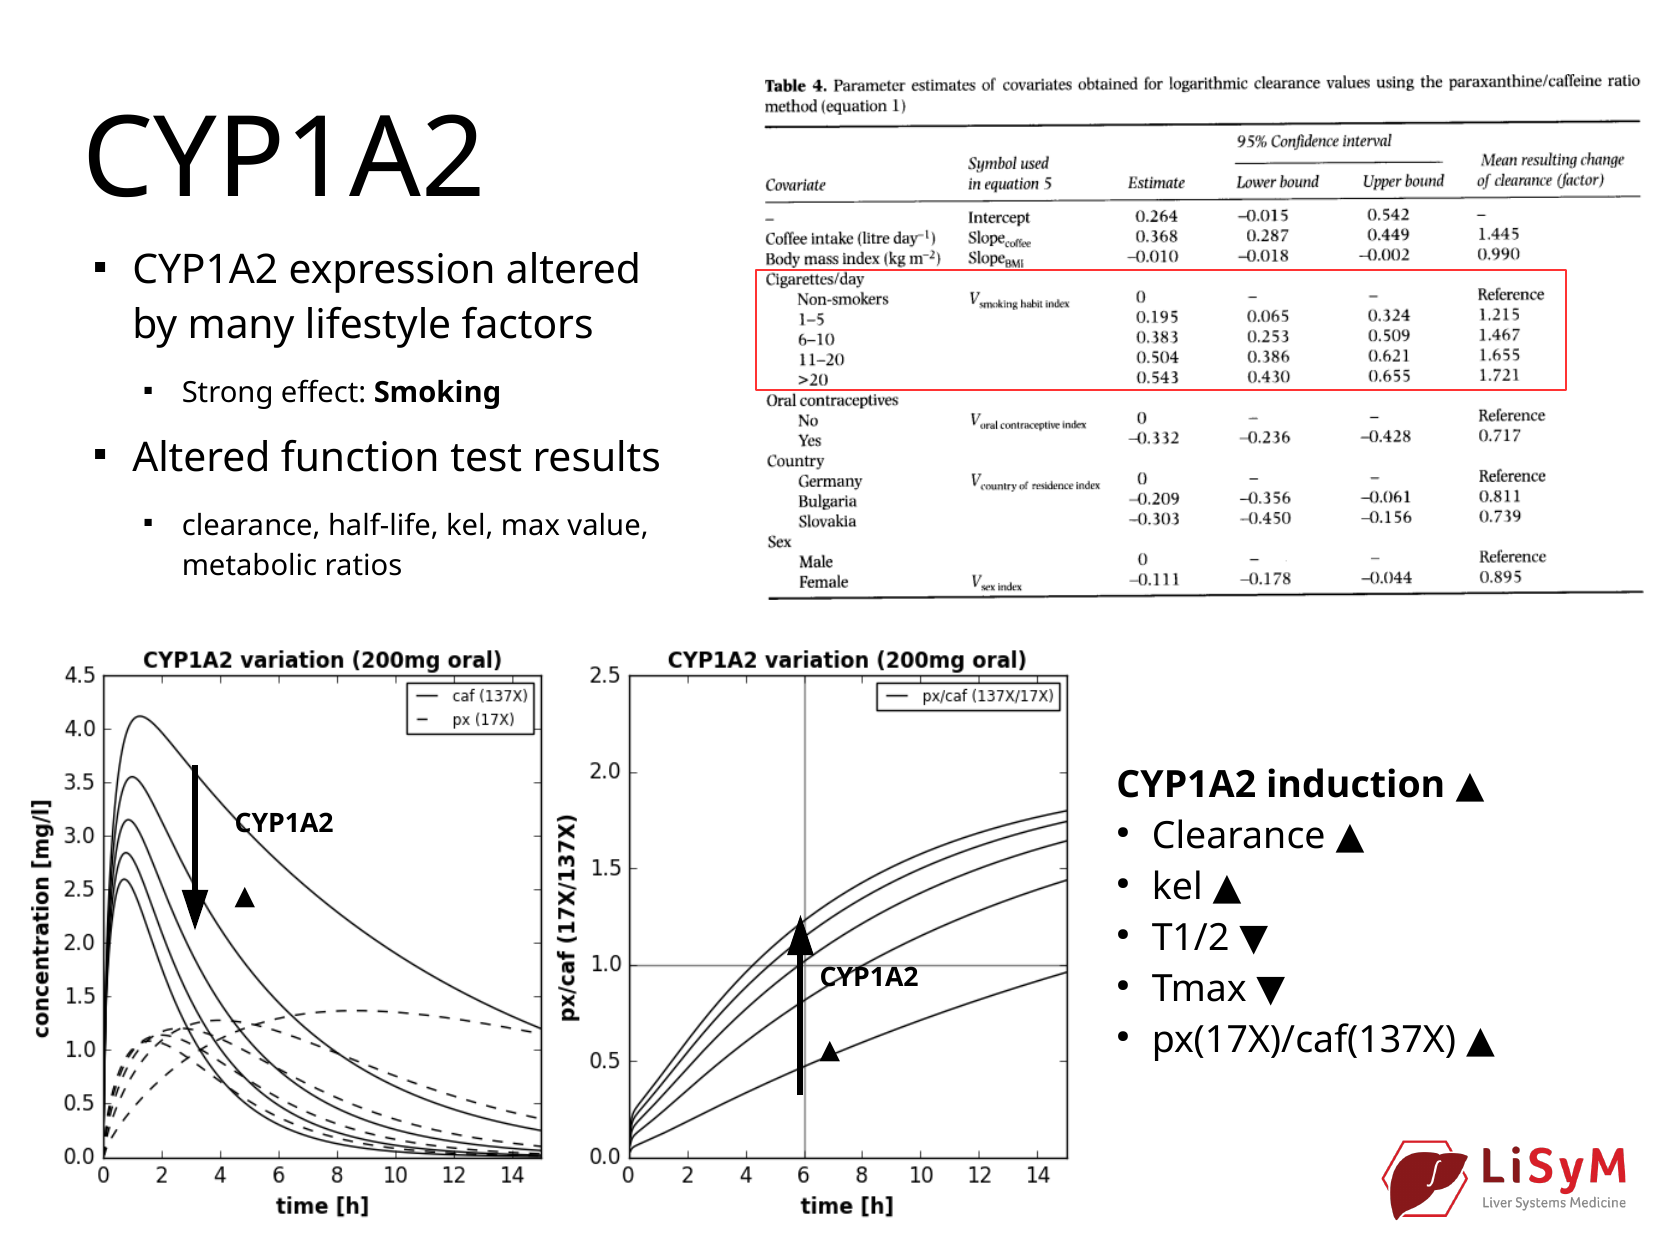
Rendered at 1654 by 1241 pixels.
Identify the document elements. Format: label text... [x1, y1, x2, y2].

list CYP1A2 expression altered by many lifestyle factors Strong effect: Smoking Altered function test results clearance, half-life, kel, max value, metabolic ratios [82, 240, 676, 616]
picture [764, 74, 1644, 601]
picture [20, 638, 1078, 1230]
text_box CYP1A2 induction ▲ Clearance ▲ kel ▲ T1/2 ▼ Tmax ▼ px(17X)/caf(137X) ▲ [1101, 750, 1576, 1063]
picture [764, 271, 1565, 389]
picture [1380, 1139, 1627, 1222]
text_box CYP1A2 ▲ [804, 915, 961, 1071]
text_box CYP1A2 ▲ [219, 760, 376, 917]
title CYP1A2 [82, 49, 1571, 257]
